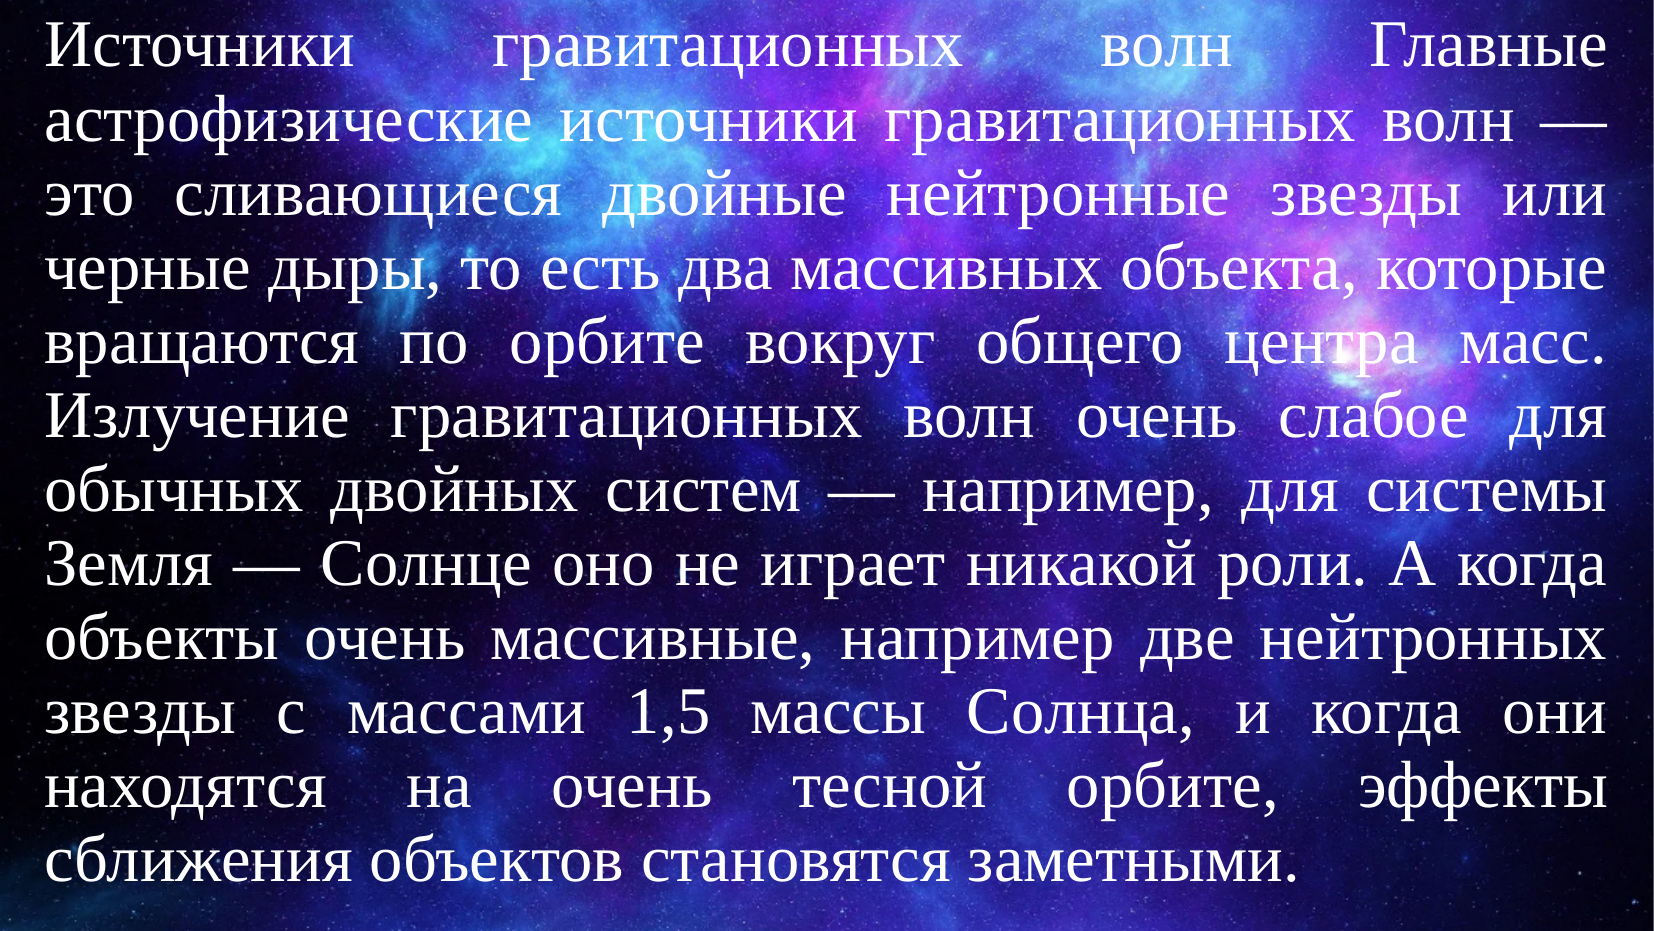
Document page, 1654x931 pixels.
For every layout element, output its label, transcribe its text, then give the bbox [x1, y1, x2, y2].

picture [0, 0, 1654, 931]
text_box Источники гравитационных волн Главные астрофизические источники гравитационных волн — это сливающиеся двойные нейтронные звезды или черные дыры, то есть два массивных объекта, которые вращаются по орбите вокруг общего центра масс. Излучение гравитационных волн очень слабое для обычных двойных систем — например, для системы Земля — Солнце оно не играет никакой роли. А когда объекты очень массивные, например две нейтронных звезды с массами 1,5 массы Солнца, и когда они находятся на очень тесной орбите, эффекты сближения объектов становятся заметными. [29, 0, 1625, 904]
